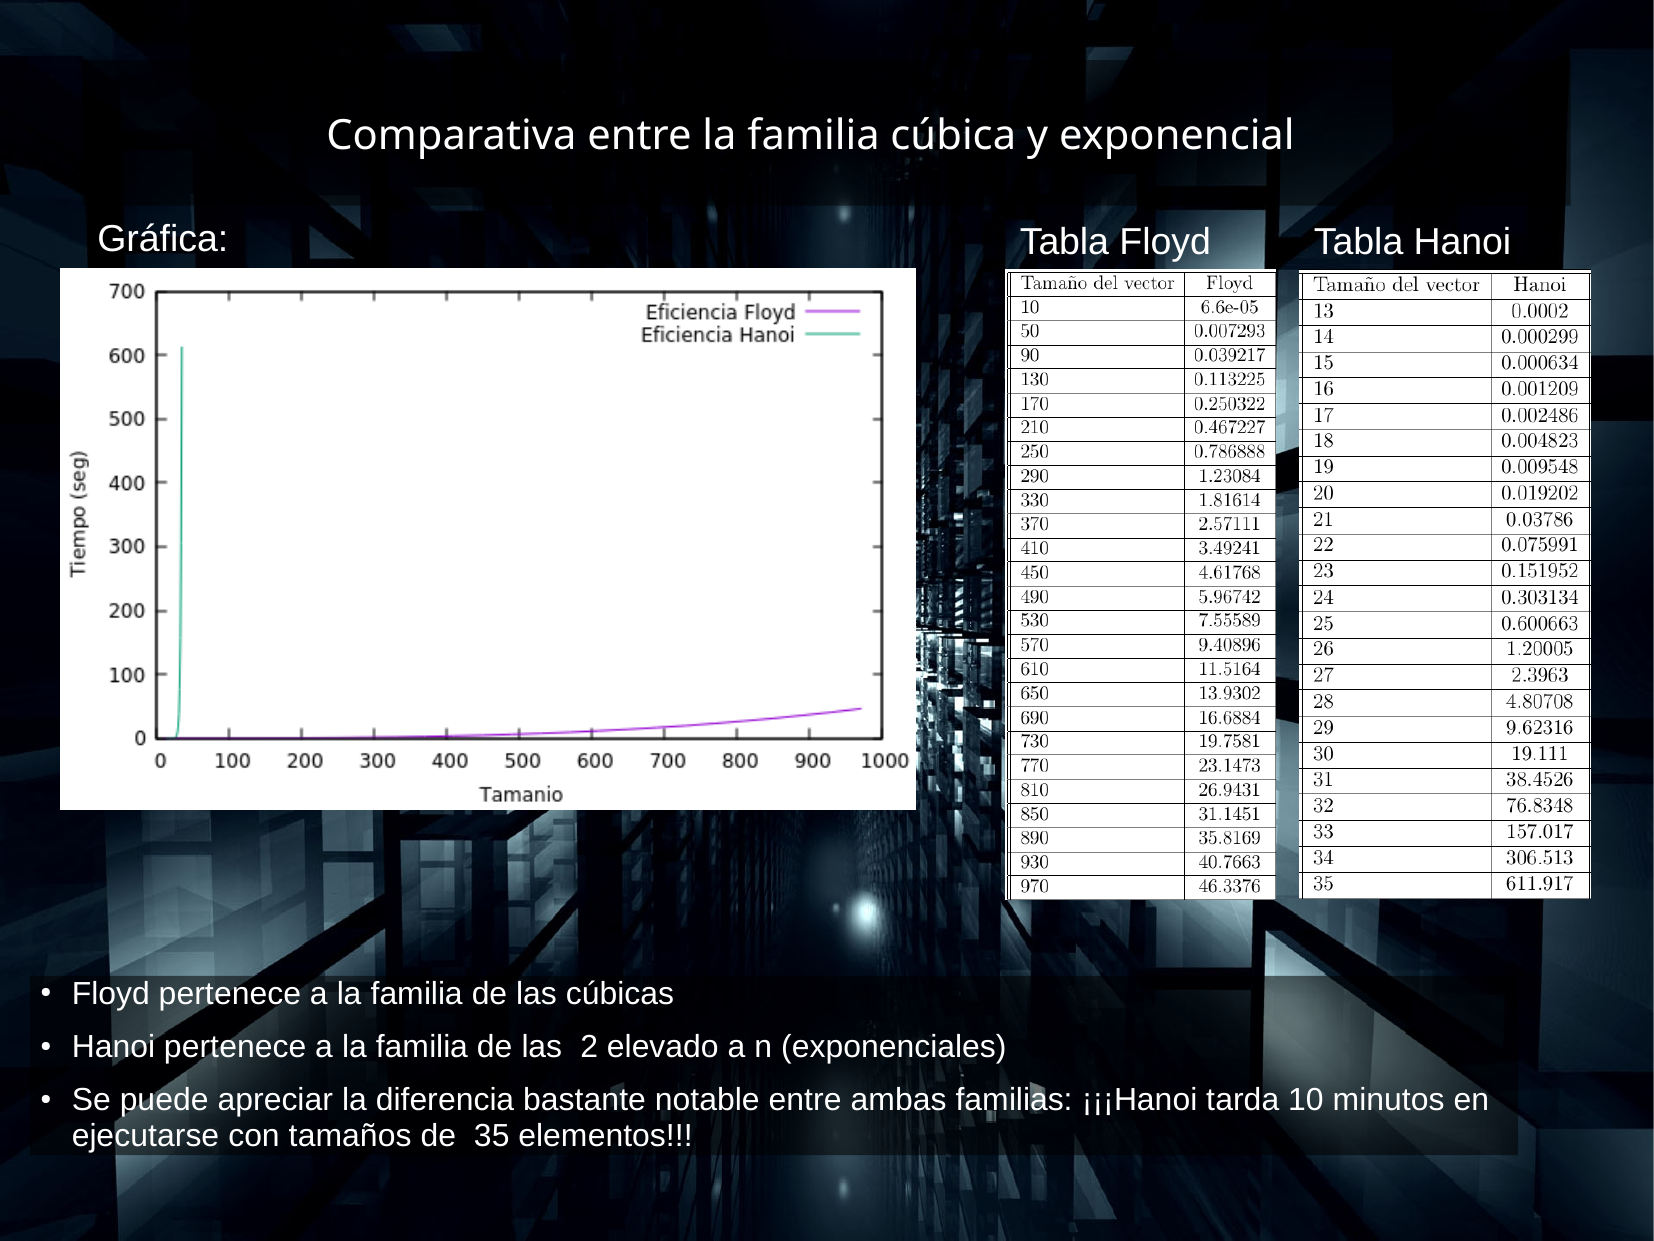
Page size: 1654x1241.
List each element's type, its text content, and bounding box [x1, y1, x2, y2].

text_box Gráfica: [82, 210, 244, 267]
list Floyd pertenece a la familia de las cúbicas Hanoi pertenece a la familia de las 2 elevado a n (exponenciales) Se puede apreciar la diferencia bastante notable entre ambas familias: ¡¡¡Hanoi tarda 10 minutos en ejecutarse con tamaños de 35 elementos!!! [30, 975, 1519, 1156]
text_box Tabla Hanoi [1299, 213, 1561, 271]
picture [0, 0, 1654, 1241]
text_box Tabla Floyd [1005, 213, 1231, 271]
title Comparativa entre la familia cúbica y exponencial [82, 60, 1571, 206]
